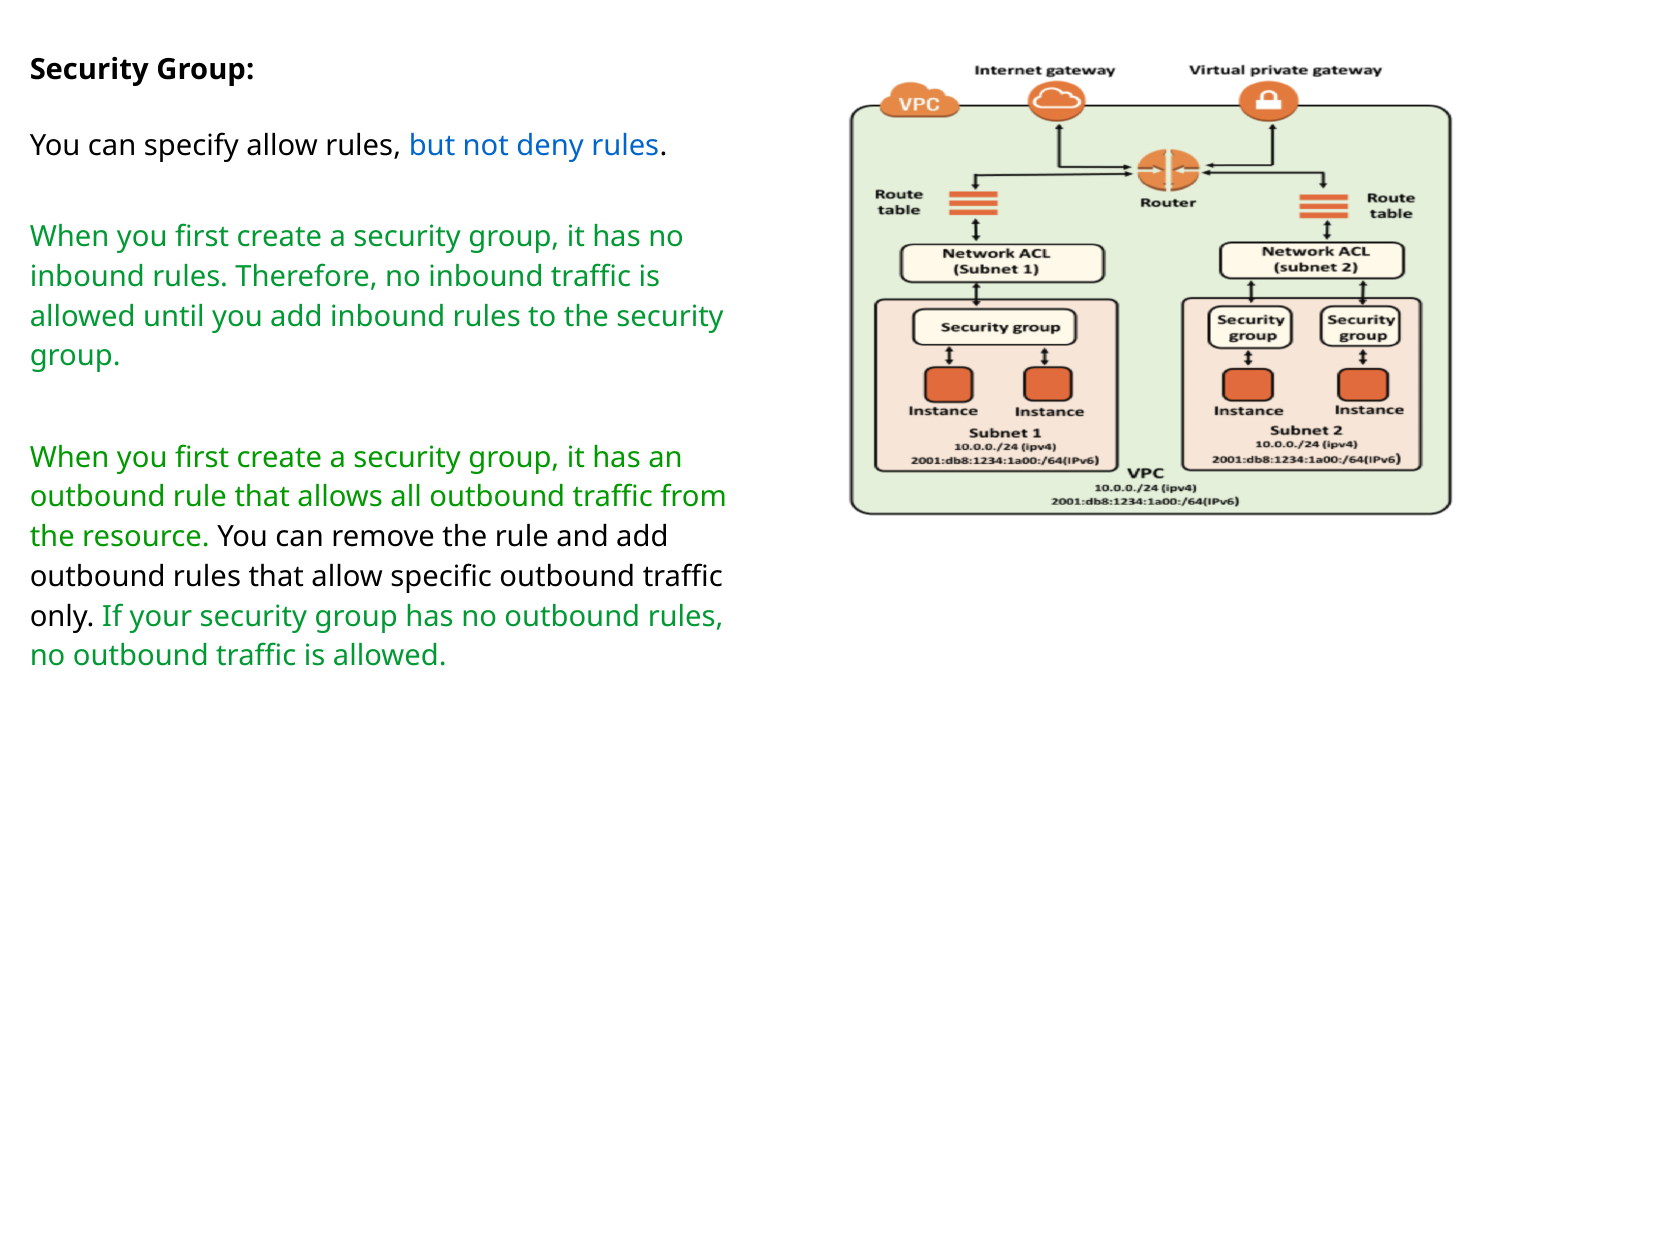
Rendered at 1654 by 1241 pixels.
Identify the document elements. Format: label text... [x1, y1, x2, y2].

picture [840, 44, 1471, 526]
text_box Security Group: You can specify allow rules, but not deny rules. When you first create a security group, it has no inbound rules. Therefore, no inbound traffic is allowed until you add inbound rules to the security group. When you first create a security group, it has an outbound rule that allows all outbound traffic from the resource. You can remove the rule and add outbound rules that allow specific outbound traffic only. If your security group has no outbound rules, no outbound traffic is allowed. [15, 40, 766, 526]
